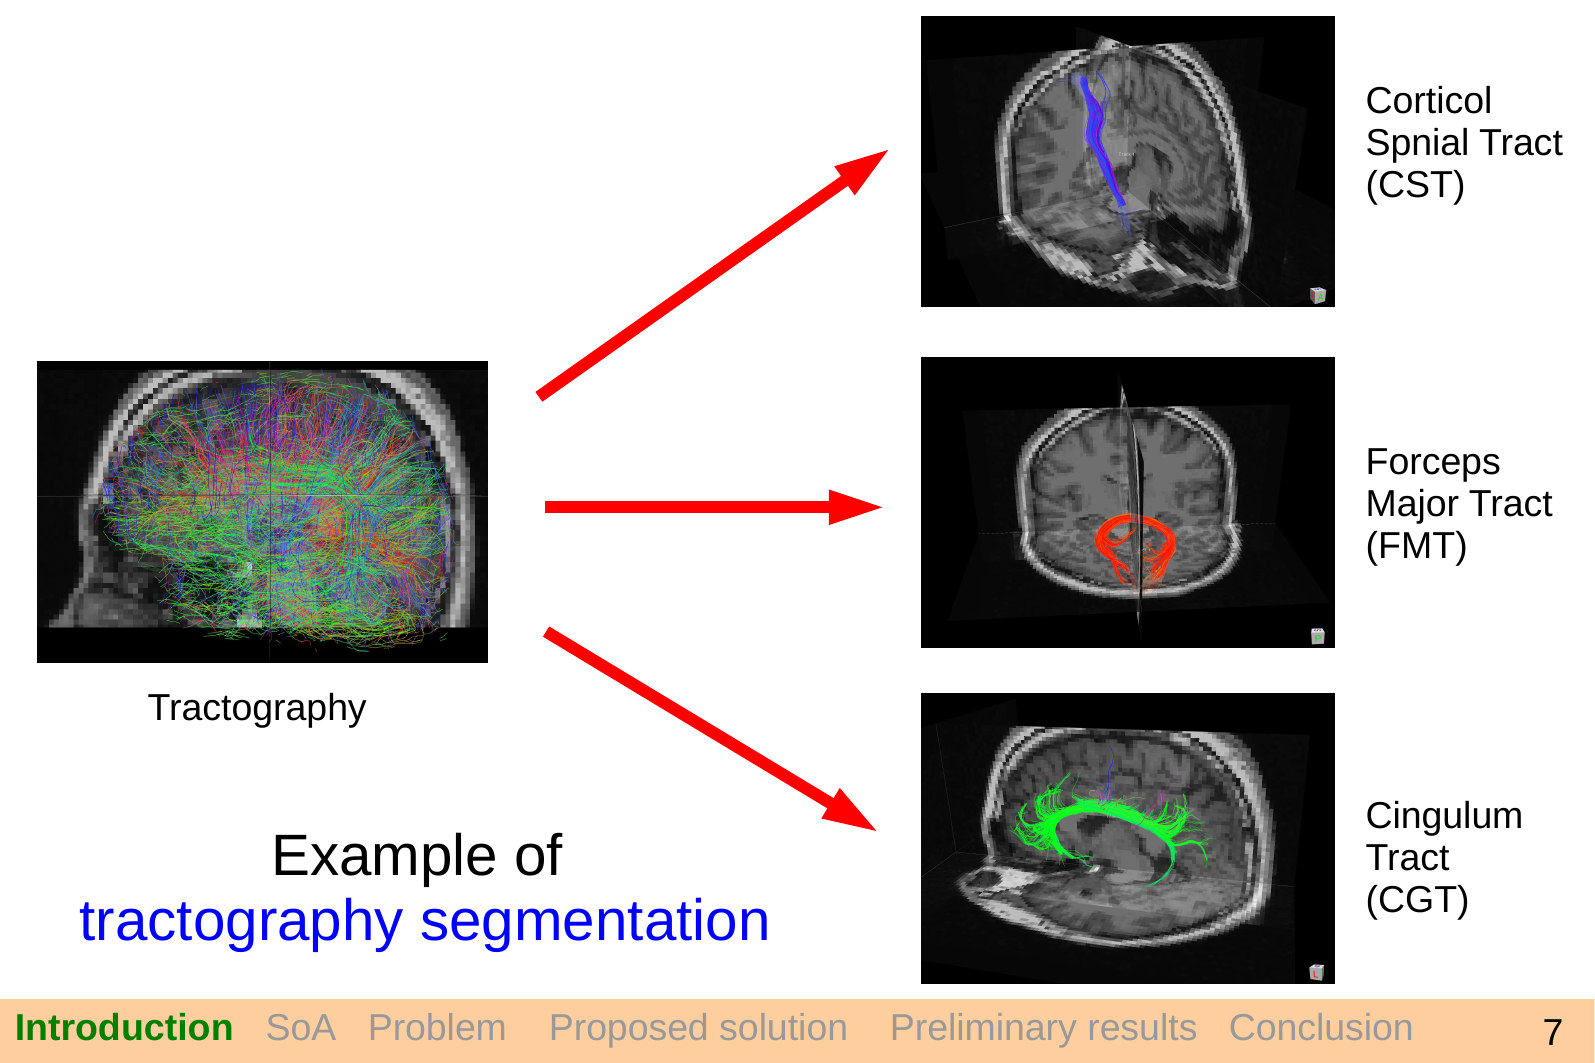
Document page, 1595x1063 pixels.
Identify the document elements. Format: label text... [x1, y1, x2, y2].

picture [921, 357, 1335, 648]
picture [37, 361, 488, 663]
list Example of tractography segmentation [0, 822, 847, 954]
list Corticol Spnial Tract (CST) [1365, 79, 1595, 206]
list Tractography [27, 686, 498, 751]
list Forceps Major Tract (FMT) [1365, 440, 1595, 567]
list Cingulum Tract (CGT) [1365, 794, 1595, 921]
text_box Introduction SoA Problem Proposed solution Preliminary results Conclusion [0, 999, 1595, 1063]
text_box <number> [1377, 1003, 1579, 1063]
picture [921, 693, 1335, 984]
picture [921, 16, 1335, 307]
